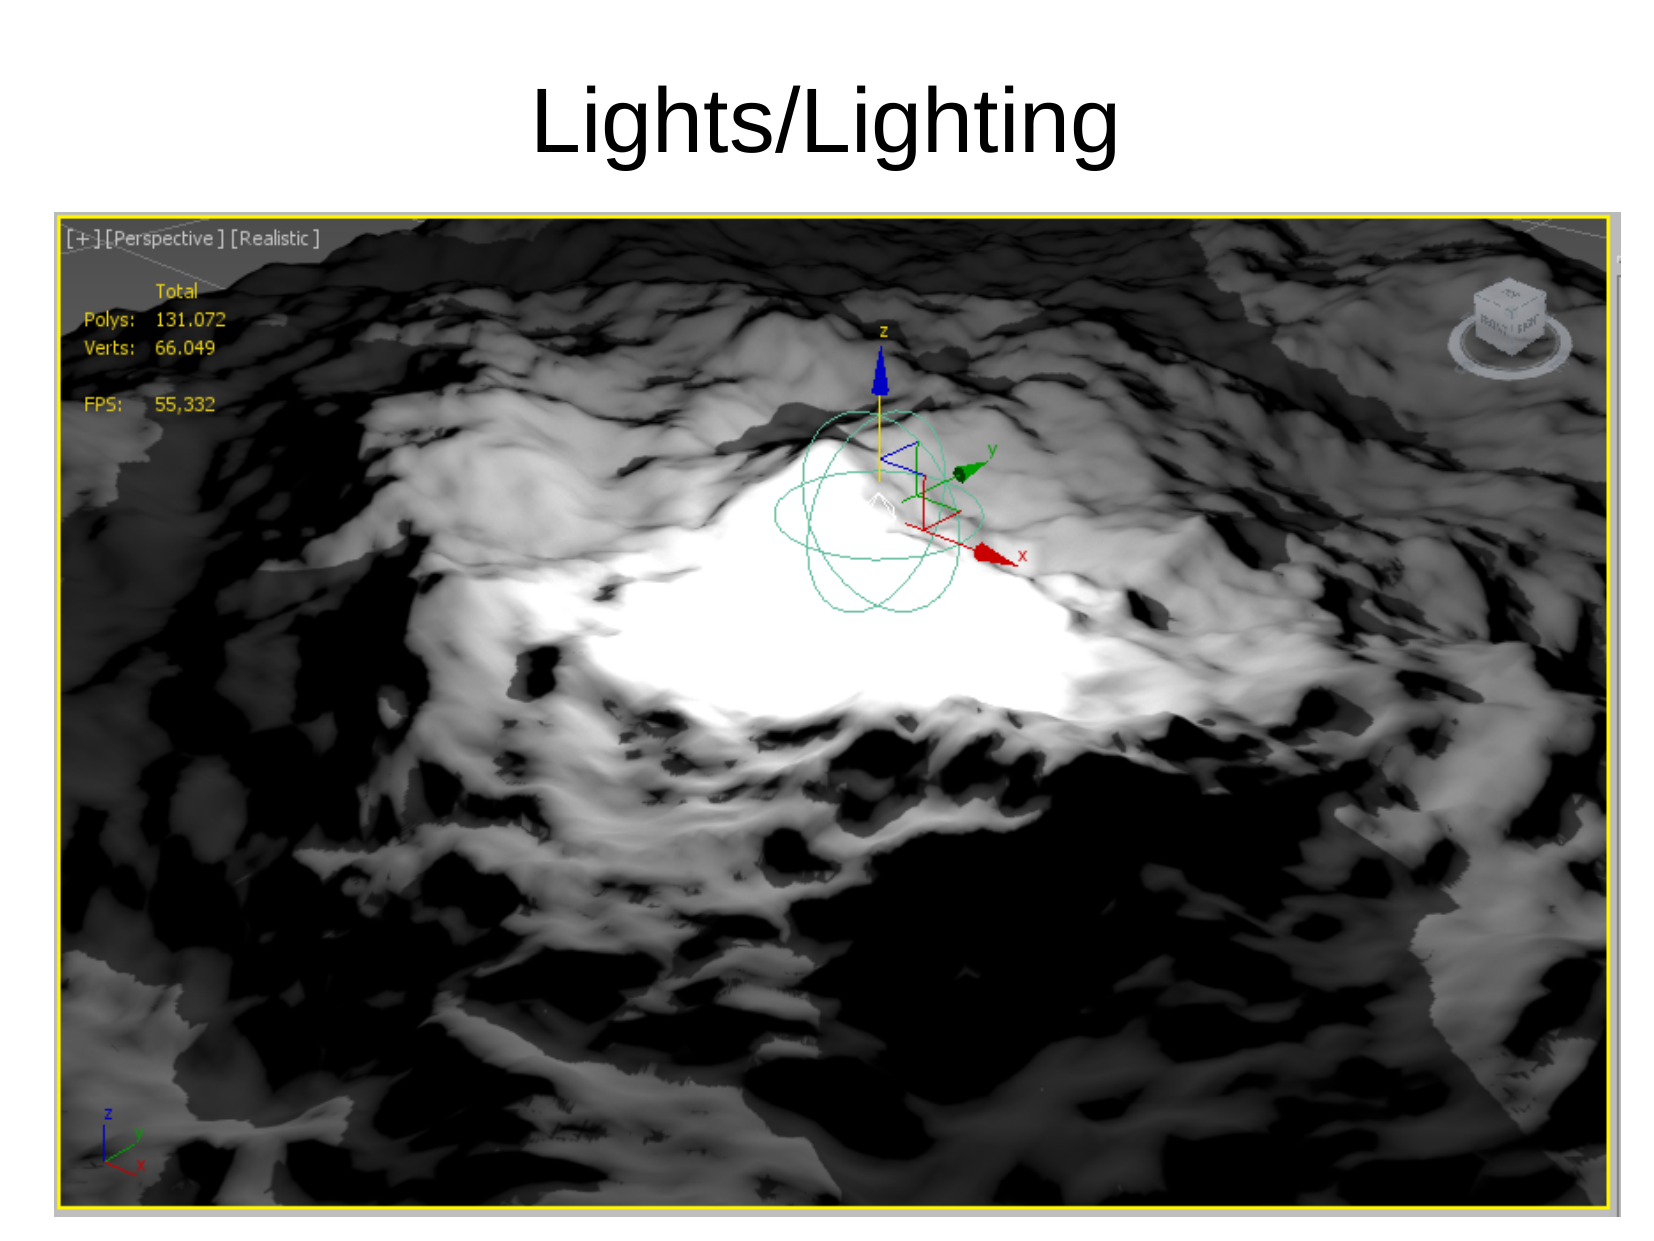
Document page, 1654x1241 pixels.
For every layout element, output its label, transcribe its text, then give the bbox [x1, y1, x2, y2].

picture [54, 212, 1621, 1217]
title Lights/Lighting [82, 17, 1571, 212]
